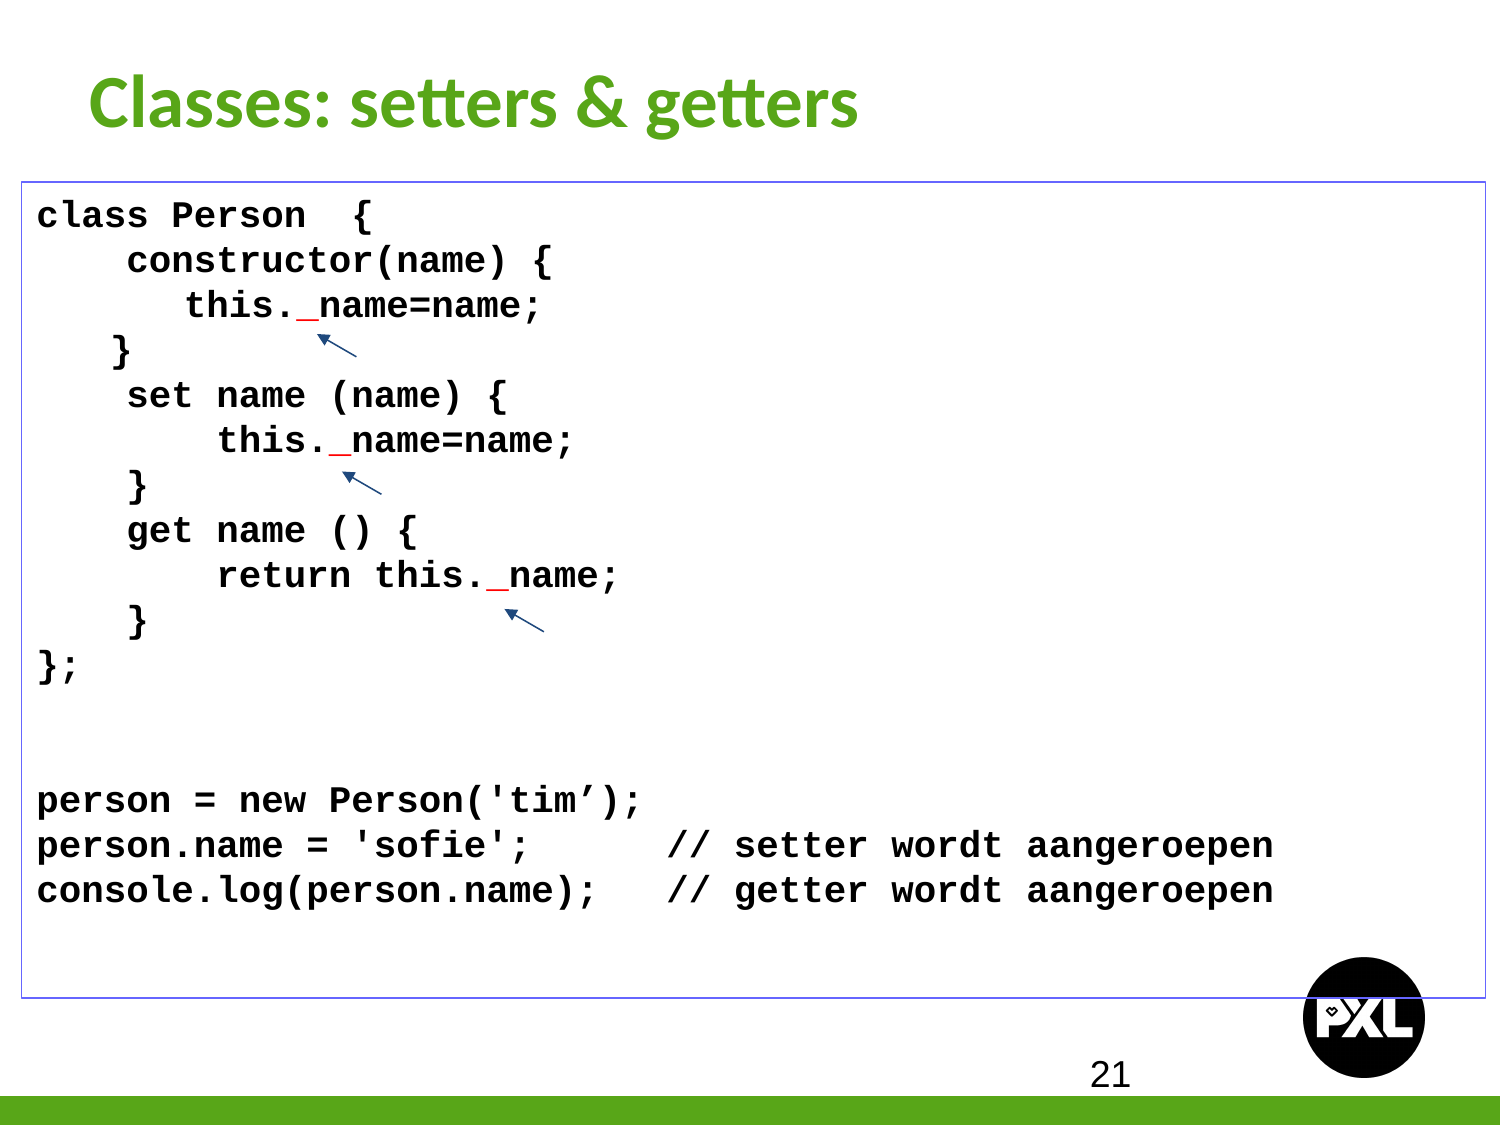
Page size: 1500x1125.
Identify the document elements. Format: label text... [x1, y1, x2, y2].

text_box <number> [1074, 1042, 1304, 1103]
picture [1303, 998, 1425, 1078]
text_box Classes: setters & getters [75, 45, 1425, 233]
text_box class Person { constructor(name) { this._name=name; } set name (name) { this._name=name; } get name () { return this._name; } }; person = new Person('tim’); person.name = 'sofie'; // setter wordt aangeroepen console.log(person.name); // getter wordt aangeroepen [21, 182, 1486, 998]
